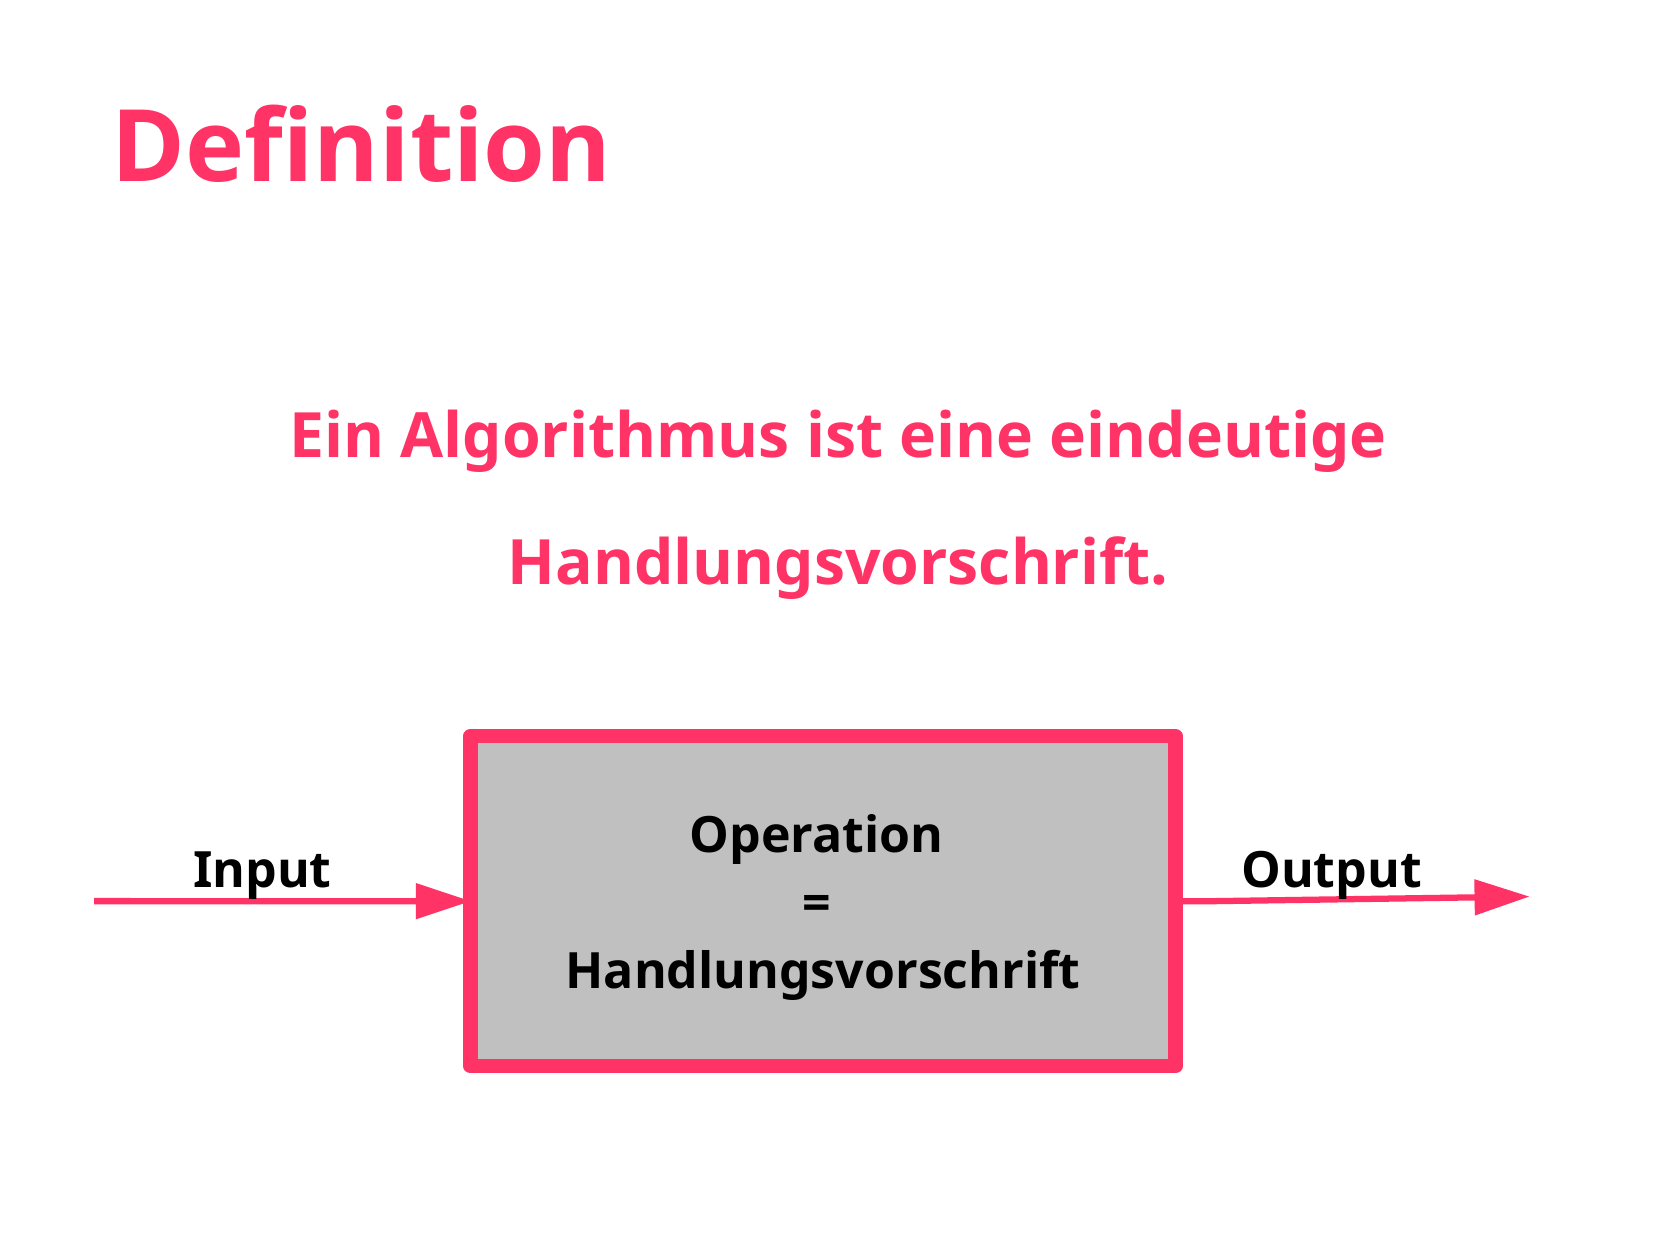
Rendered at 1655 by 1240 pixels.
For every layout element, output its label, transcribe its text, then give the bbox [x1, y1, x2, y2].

text_box Operation = Handlungsvorschrift [470, 736, 1176, 1067]
text_box Output [1173, 826, 1489, 898]
text_box Definition [96, 67, 1447, 195]
text_box Input [105, 826, 421, 898]
title Ein Algorithmus ist eine eindeutige Handlungsvorschrift. [123, 340, 1519, 611]
